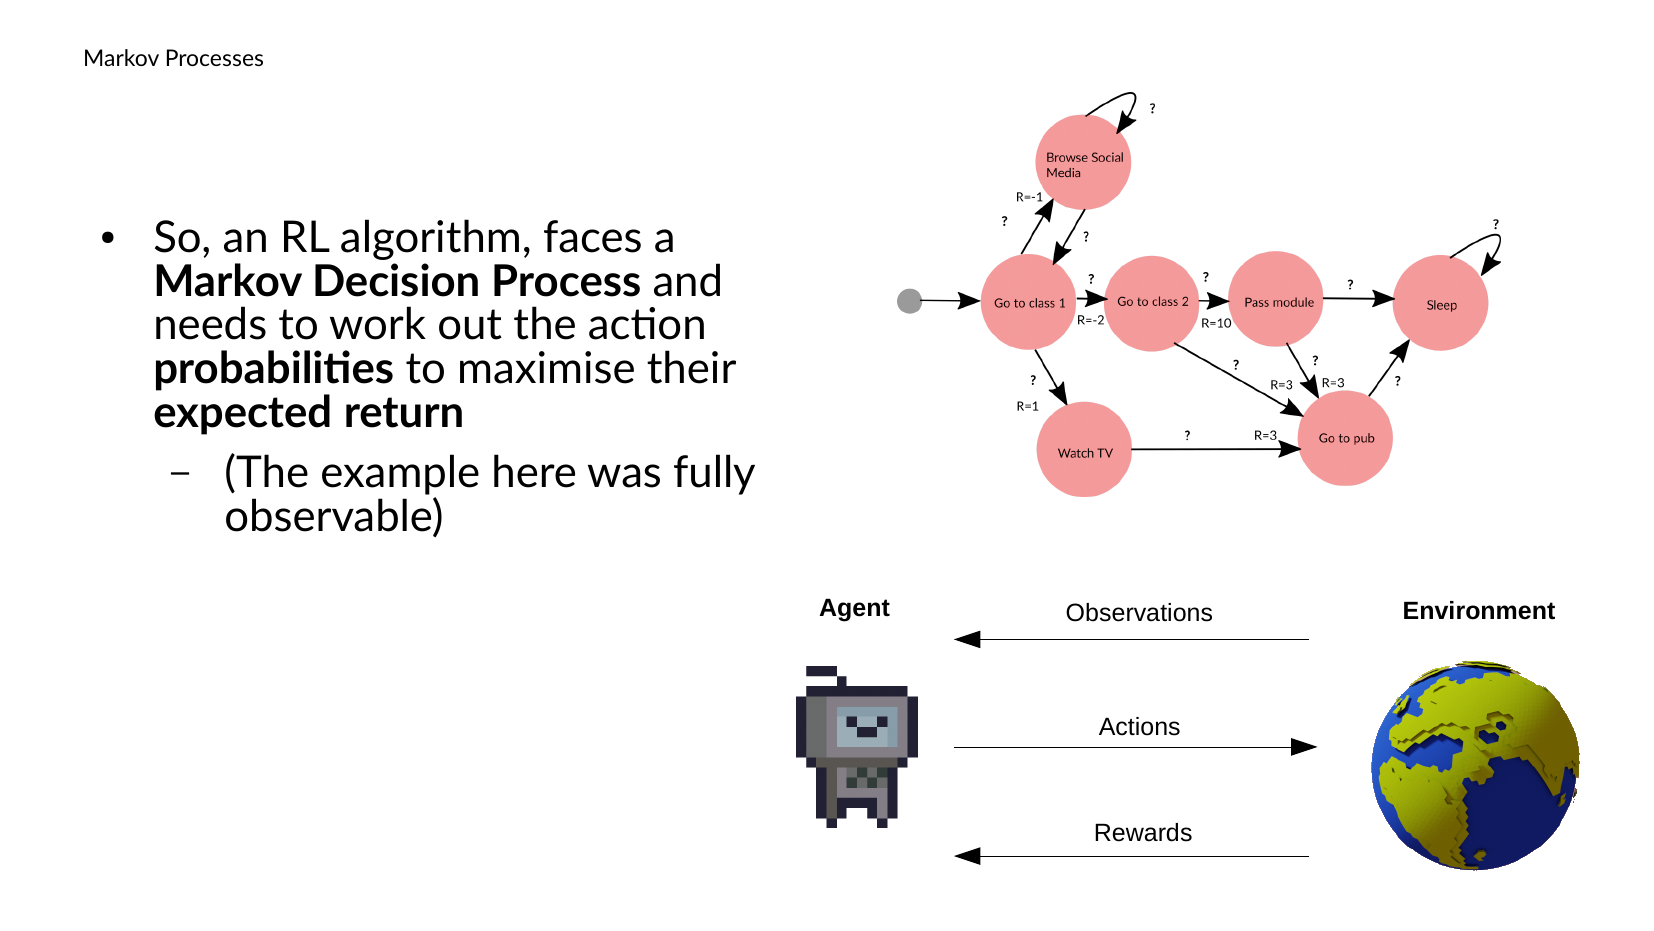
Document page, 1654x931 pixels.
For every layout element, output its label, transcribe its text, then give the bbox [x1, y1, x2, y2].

text_box Observations [1050, 590, 1229, 634]
picture [897, 92, 1501, 497]
text_box Actions [1083, 705, 1196, 747]
title Markov Processes [83, 0, 1571, 119]
text_box Rewards [1079, 811, 1208, 855]
text_box Agent [804, 586, 905, 630]
list So, an RL algorithm, faces a Markov Decision Process and needs to work out the action probabilities to maximise their expected return (The example here was fully observable) [82, 217, 809, 839]
text_box Environment [1387, 589, 1577, 645]
picture [1357, 645, 1601, 889]
picture [755, 625, 958, 828]
